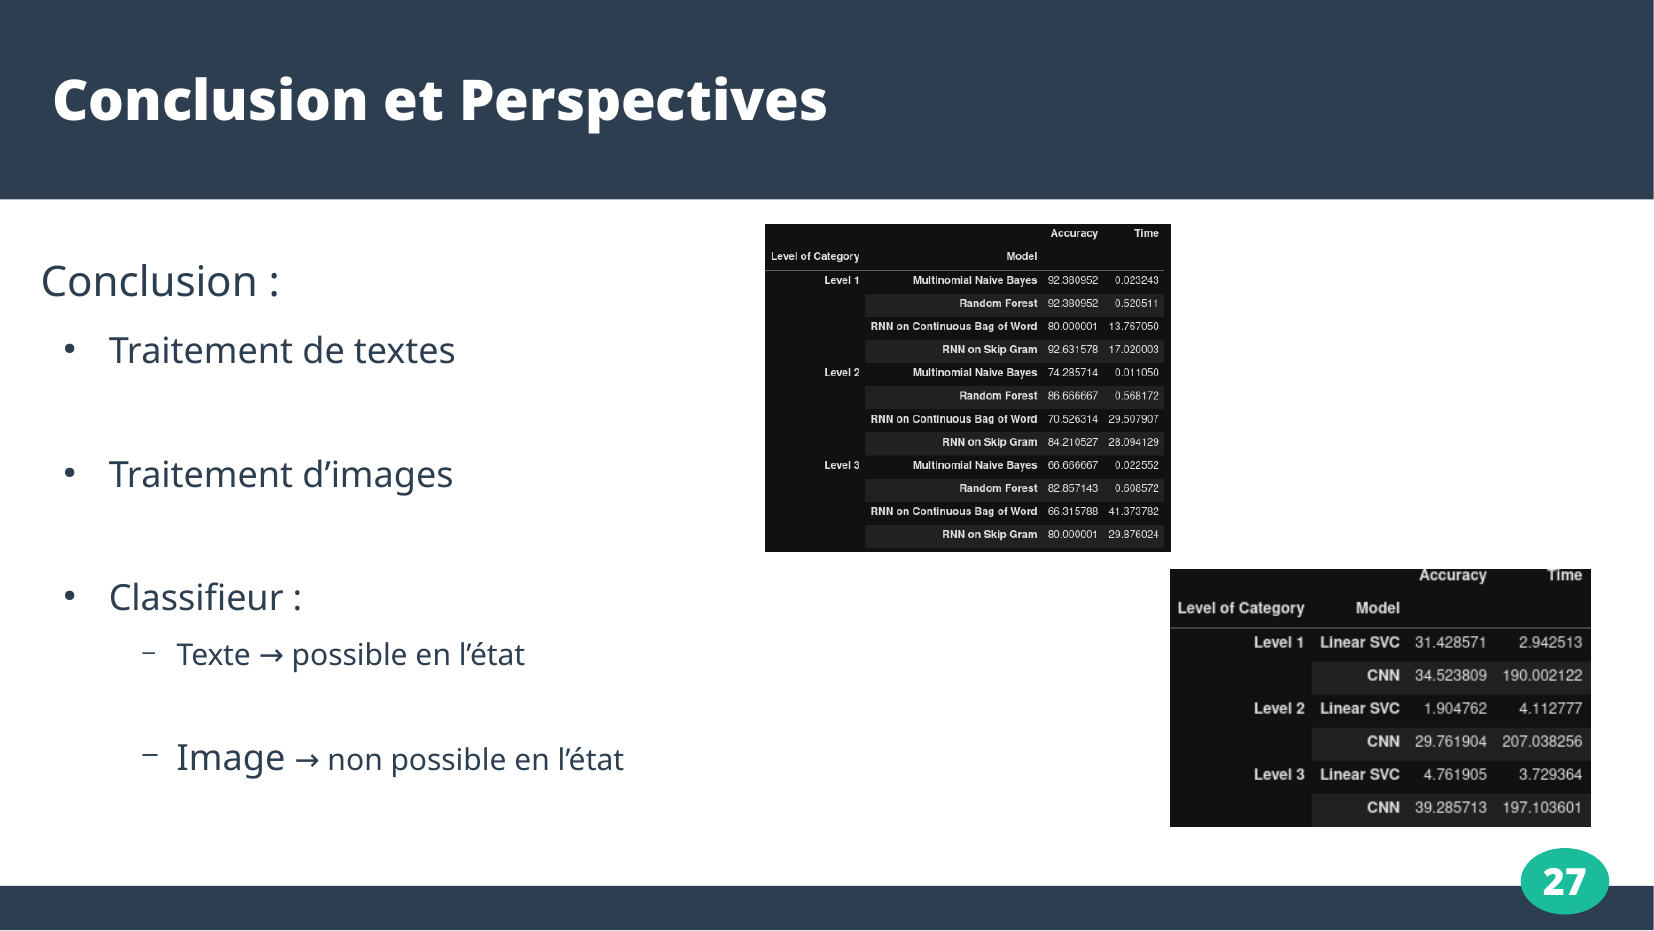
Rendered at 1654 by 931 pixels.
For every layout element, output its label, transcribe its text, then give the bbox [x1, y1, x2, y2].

picture [765, 224, 1171, 552]
picture [1170, 569, 1591, 827]
list Conclusion : Traitement de textes Traitement d’images Classifieur : Texte → possible en l’état Image → non possible en l’état [0, 165, 1441, 786]
title Conclusion et Perspectives [0, 39, 1621, 158]
